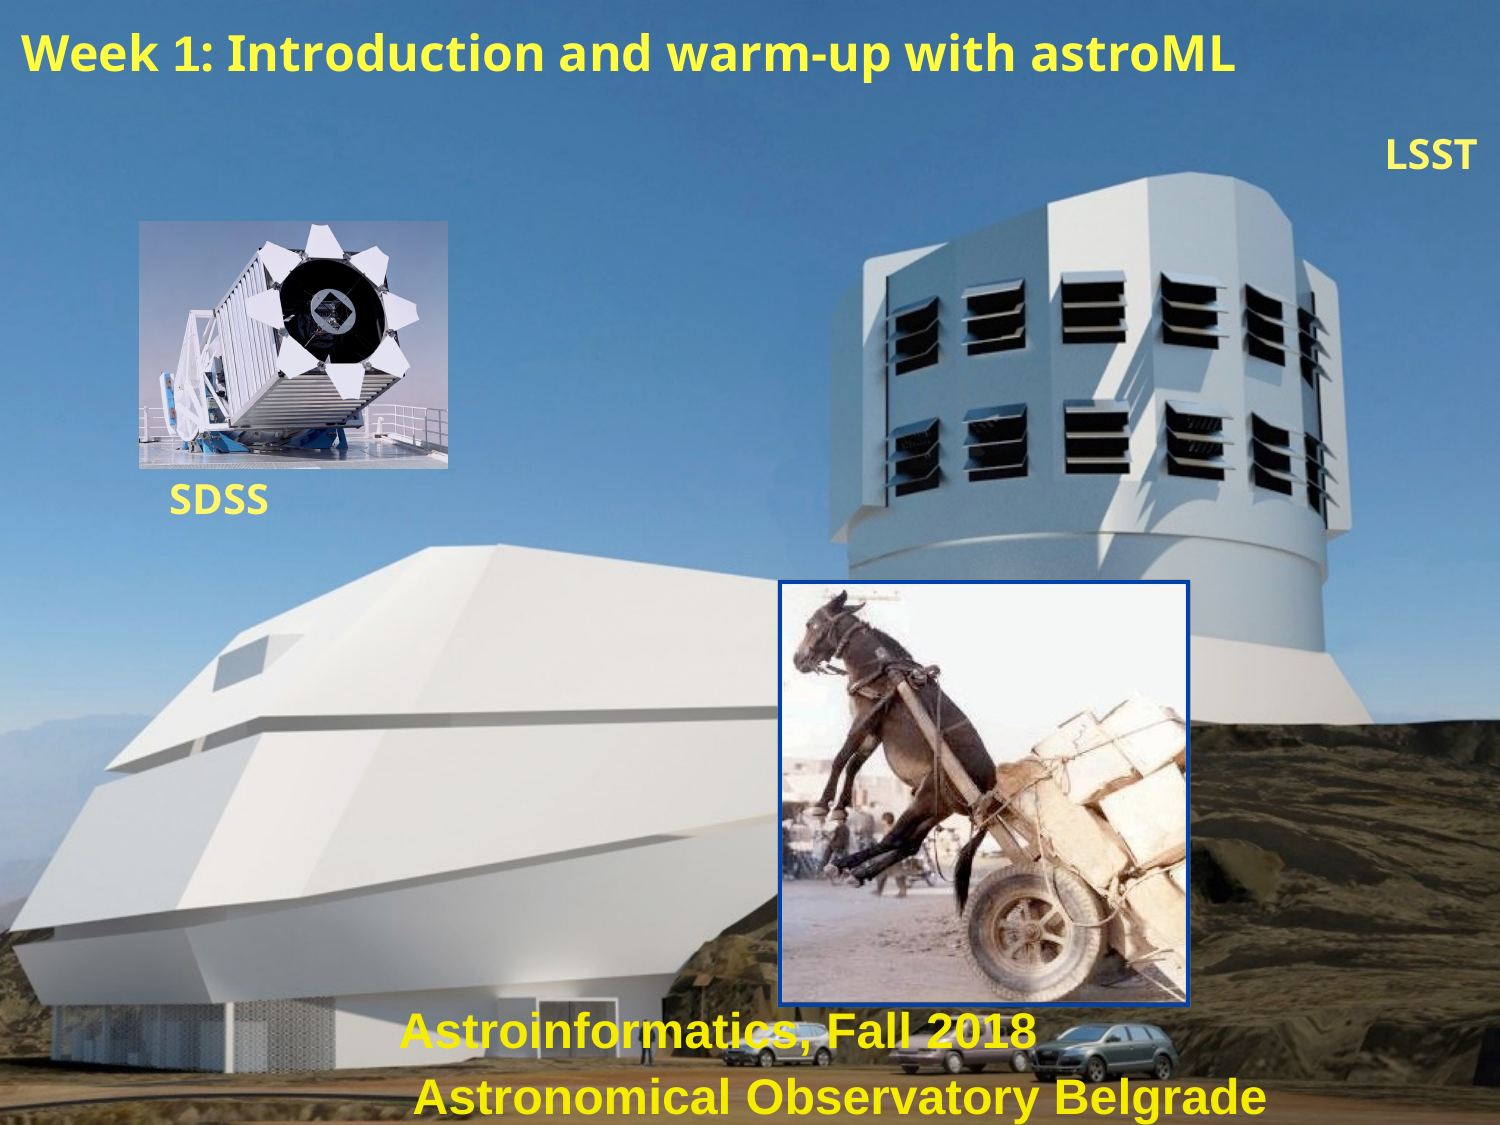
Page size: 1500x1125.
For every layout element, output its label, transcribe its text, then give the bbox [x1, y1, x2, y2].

picture [783, 585, 1185, 989]
text_box SDSS [160, 464, 278, 532]
text_box LSST [1376, 119, 1487, 187]
text_box Astroinformatics, Fall 2018 Astronomical Observatory Belgrade [390, 989, 1277, 1125]
picture [0, 0, 1500, 1125]
text_box Week 1: Introduction and warm-up with astroML [0, 0, 1463, 150]
